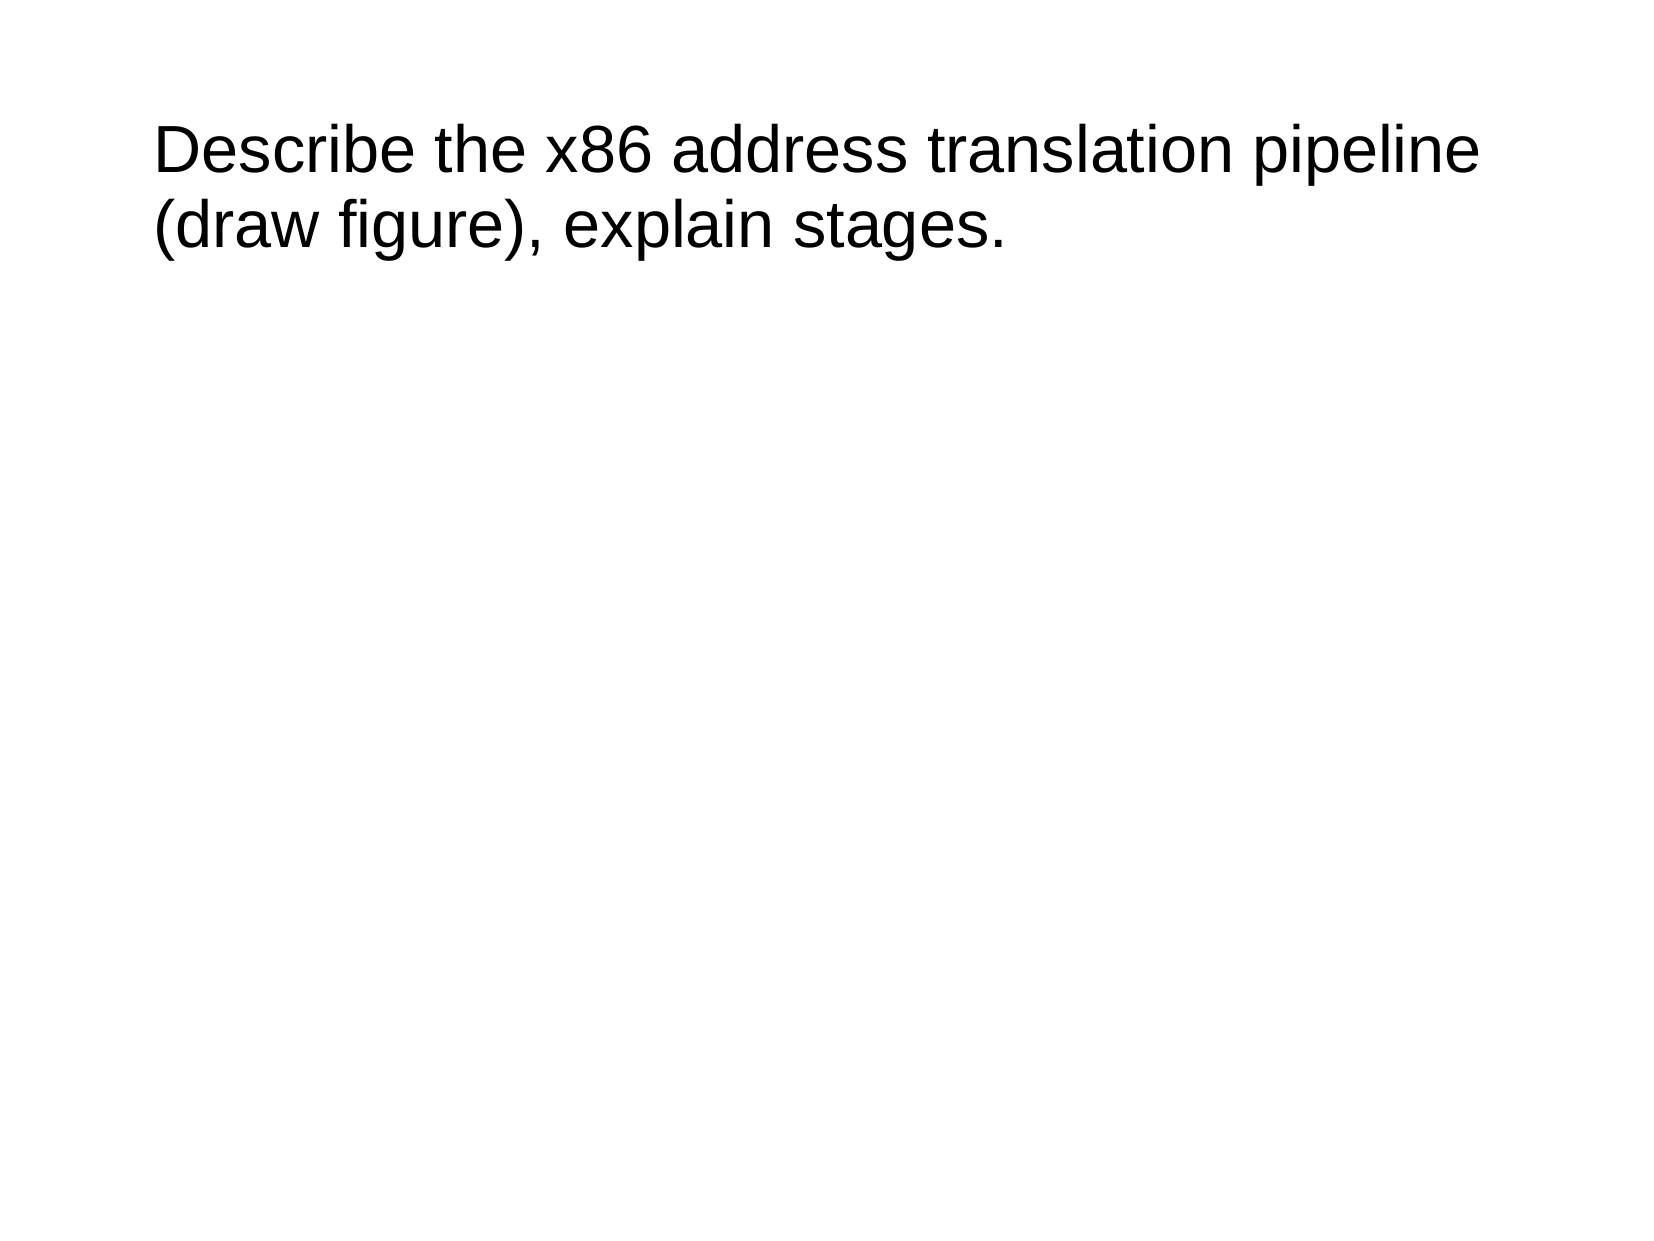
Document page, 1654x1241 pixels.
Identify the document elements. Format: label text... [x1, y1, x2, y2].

list Describe the x86 address translation pipeline (draw figure), explain stages. [82, 112, 1571, 1010]
